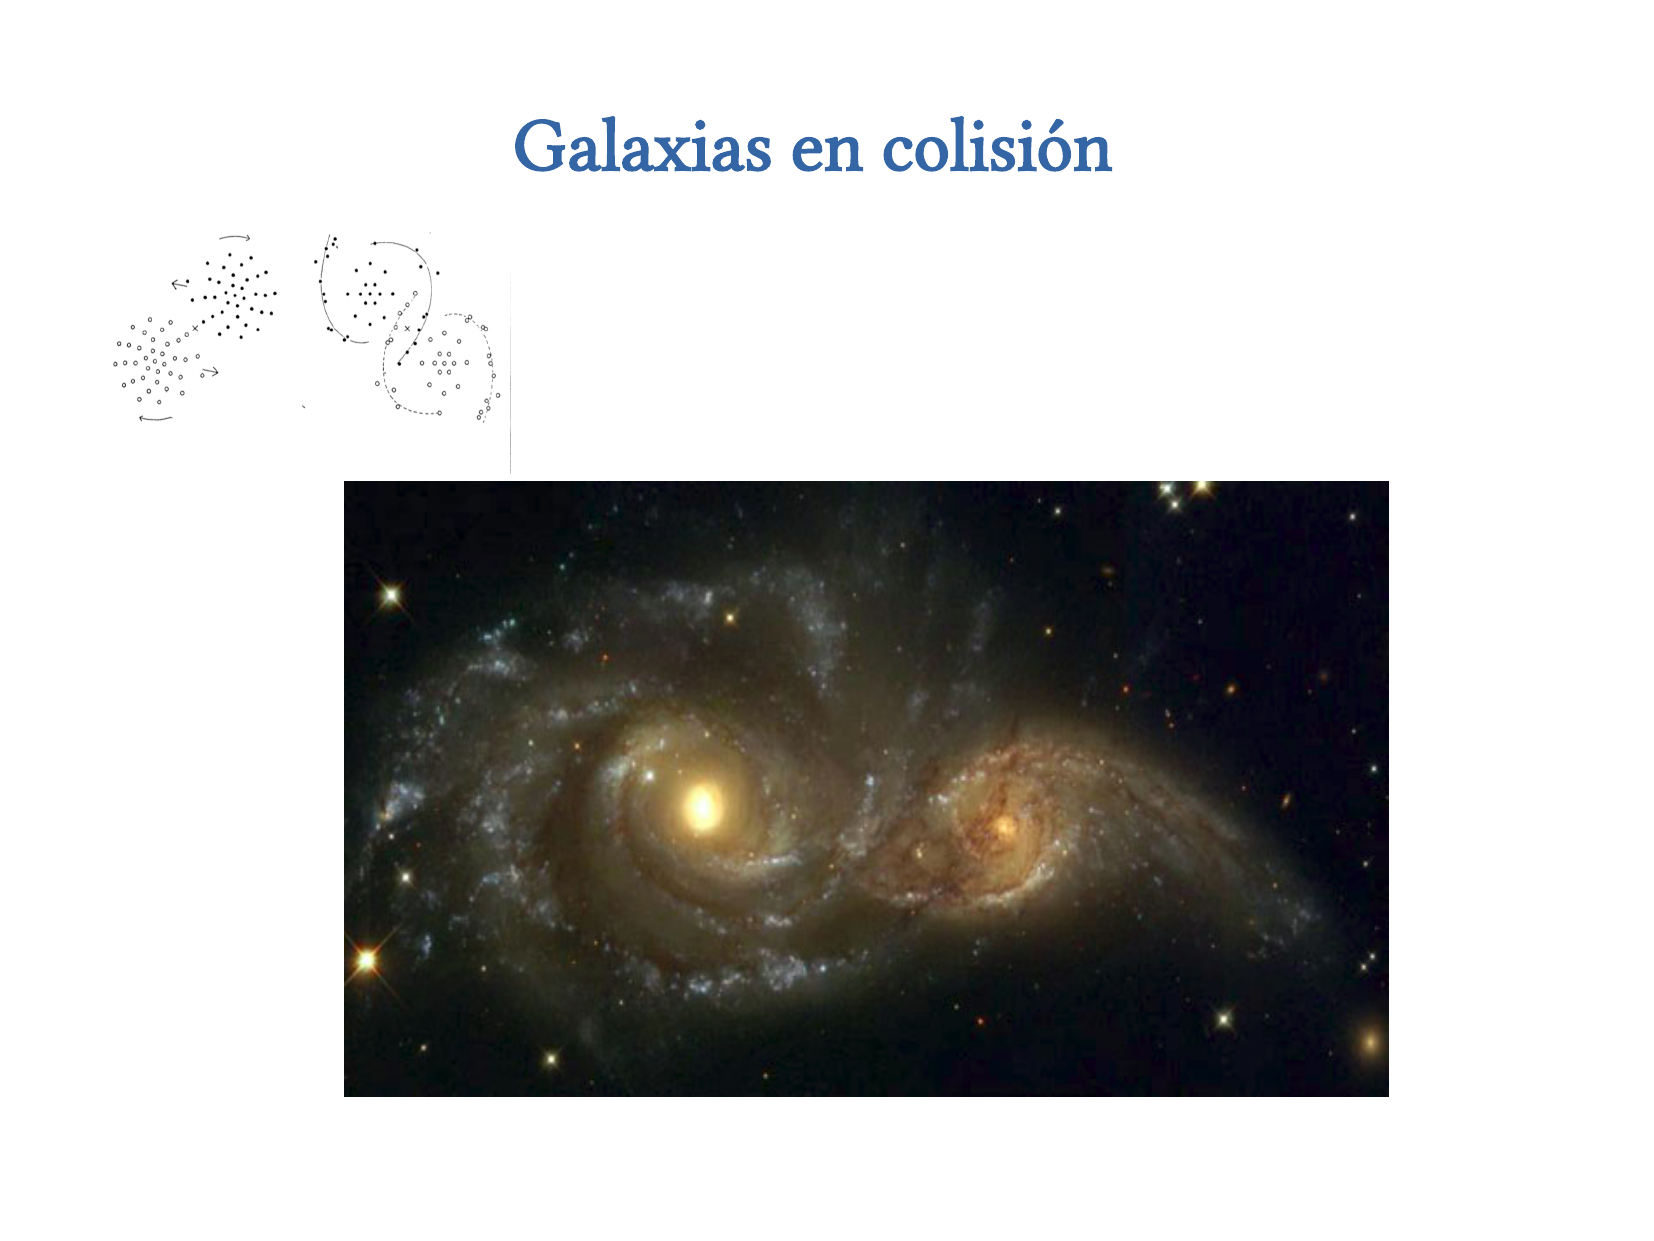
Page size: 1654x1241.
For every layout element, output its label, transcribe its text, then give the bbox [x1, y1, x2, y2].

picture [0, 0, 1654, 1241]
title Galaxias en colisión [46, 102, 1580, 189]
